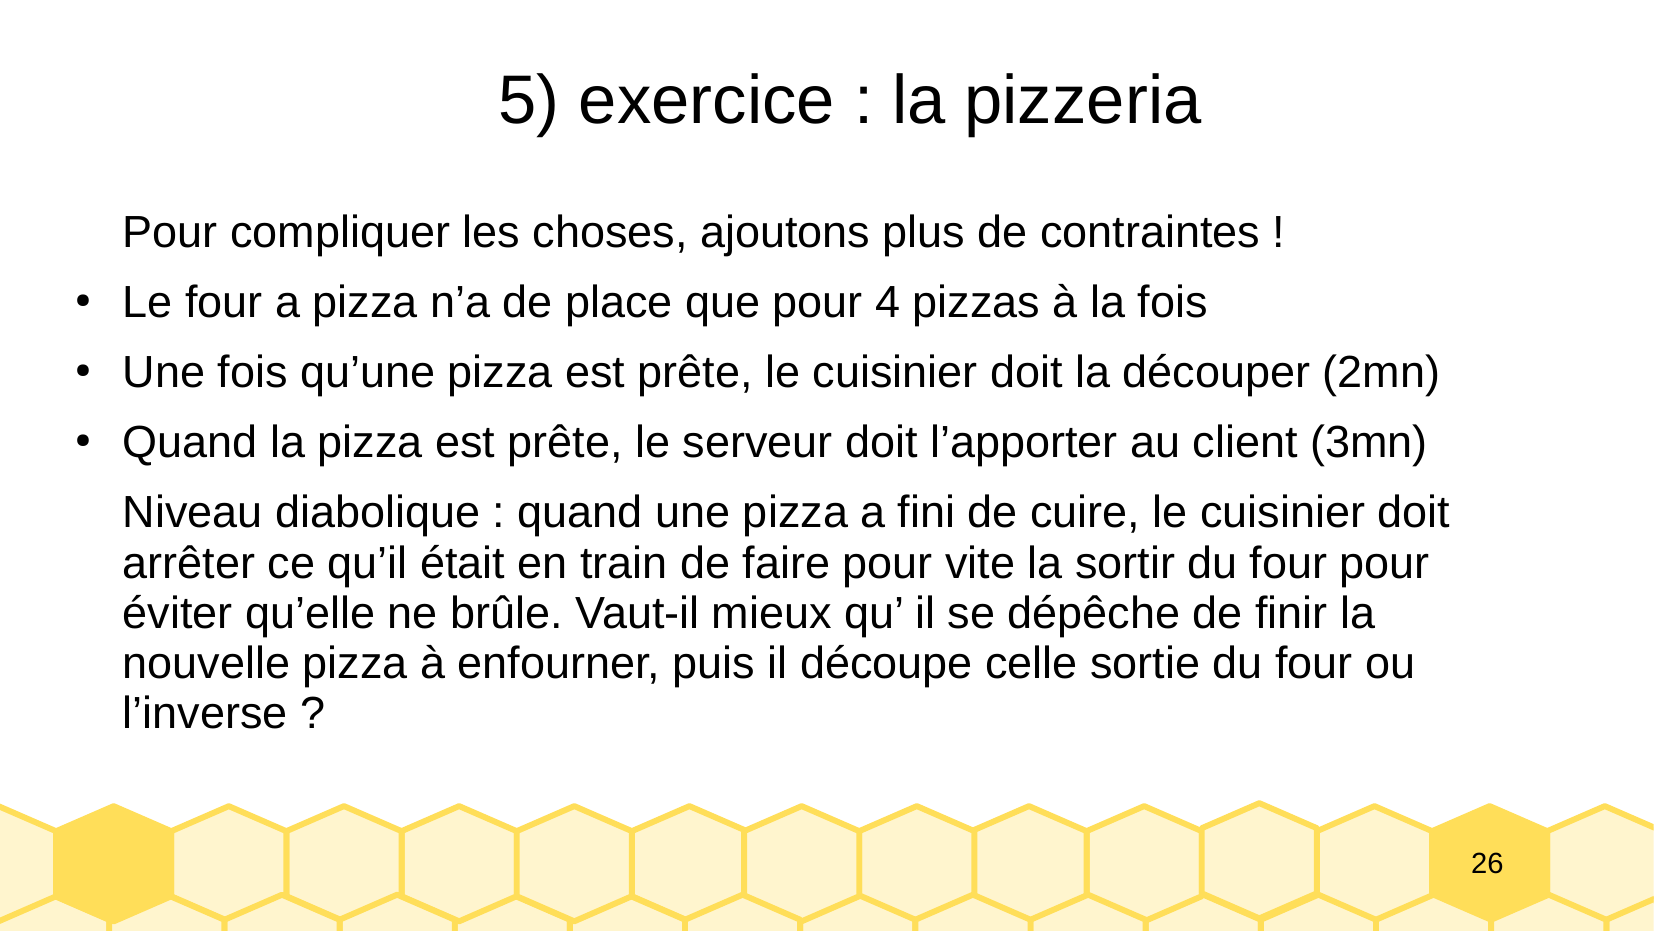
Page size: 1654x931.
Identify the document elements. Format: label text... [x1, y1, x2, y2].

title 5) exercice : la pizzeria [106, 21, 1595, 178]
list Pour compliquer les choses, ajoutons plus de contraintes ! Le four a pizza n’a de place que pour 4 pizzas à la fois Une fois qu’une pizza est prête, le cuisinier doit la découper (2mn) Quand la pizza est prête, le serveur doit l’apporter au client (3mn) Niveau diabolique : quand une pizza a fini de cuire, le cuisinier doit arrêter ce qu’il était en train de faire pour vite la sortir du four pour éviter qu’elle ne brûle. Vaut-il mieux qu’ il se dépêche de finir la nouvelle pizza à enfourner, puis il découpe celle sortie du four ou l’inverse ? [59, 206, 1548, 747]
